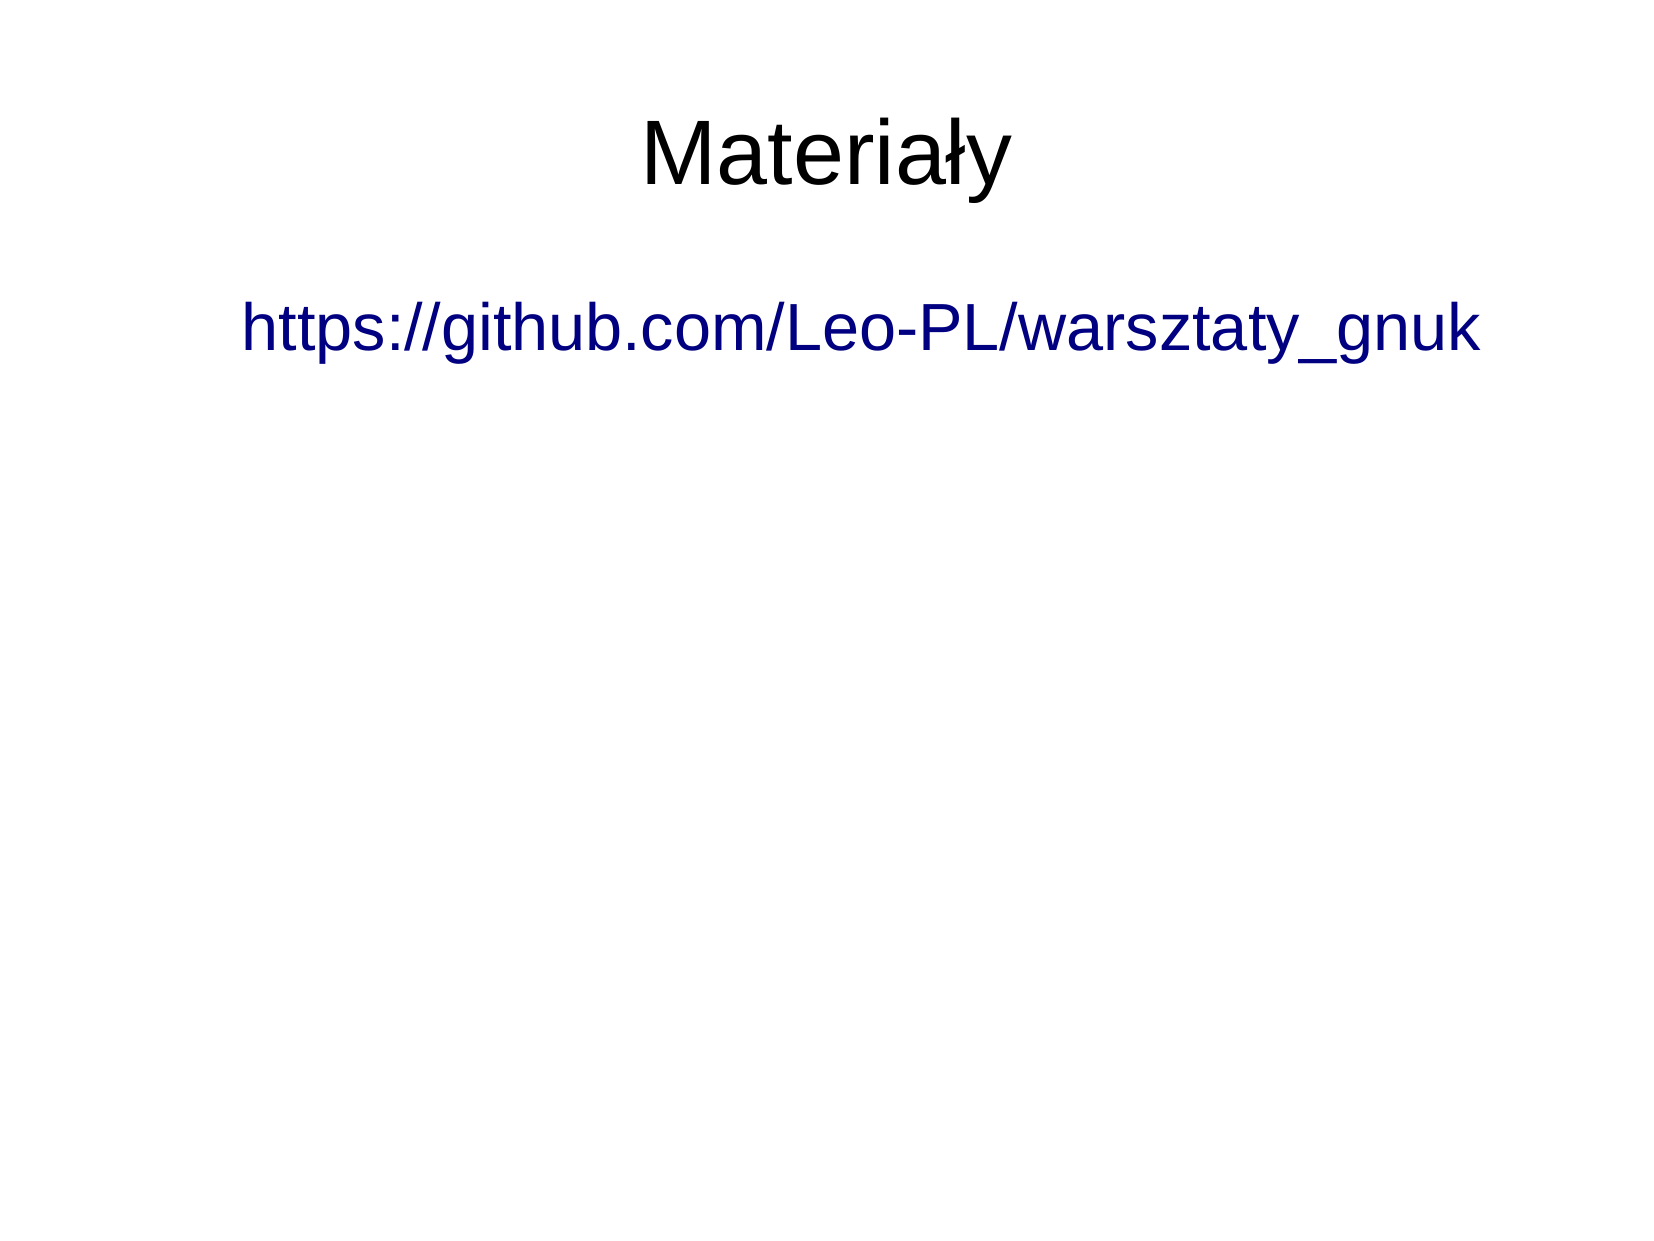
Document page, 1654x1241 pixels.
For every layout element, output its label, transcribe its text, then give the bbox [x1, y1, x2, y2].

title Materiały [82, 49, 1571, 257]
list https://github.com/Leo-PL/warsztaty_gnuk [82, 290, 1571, 1010]
